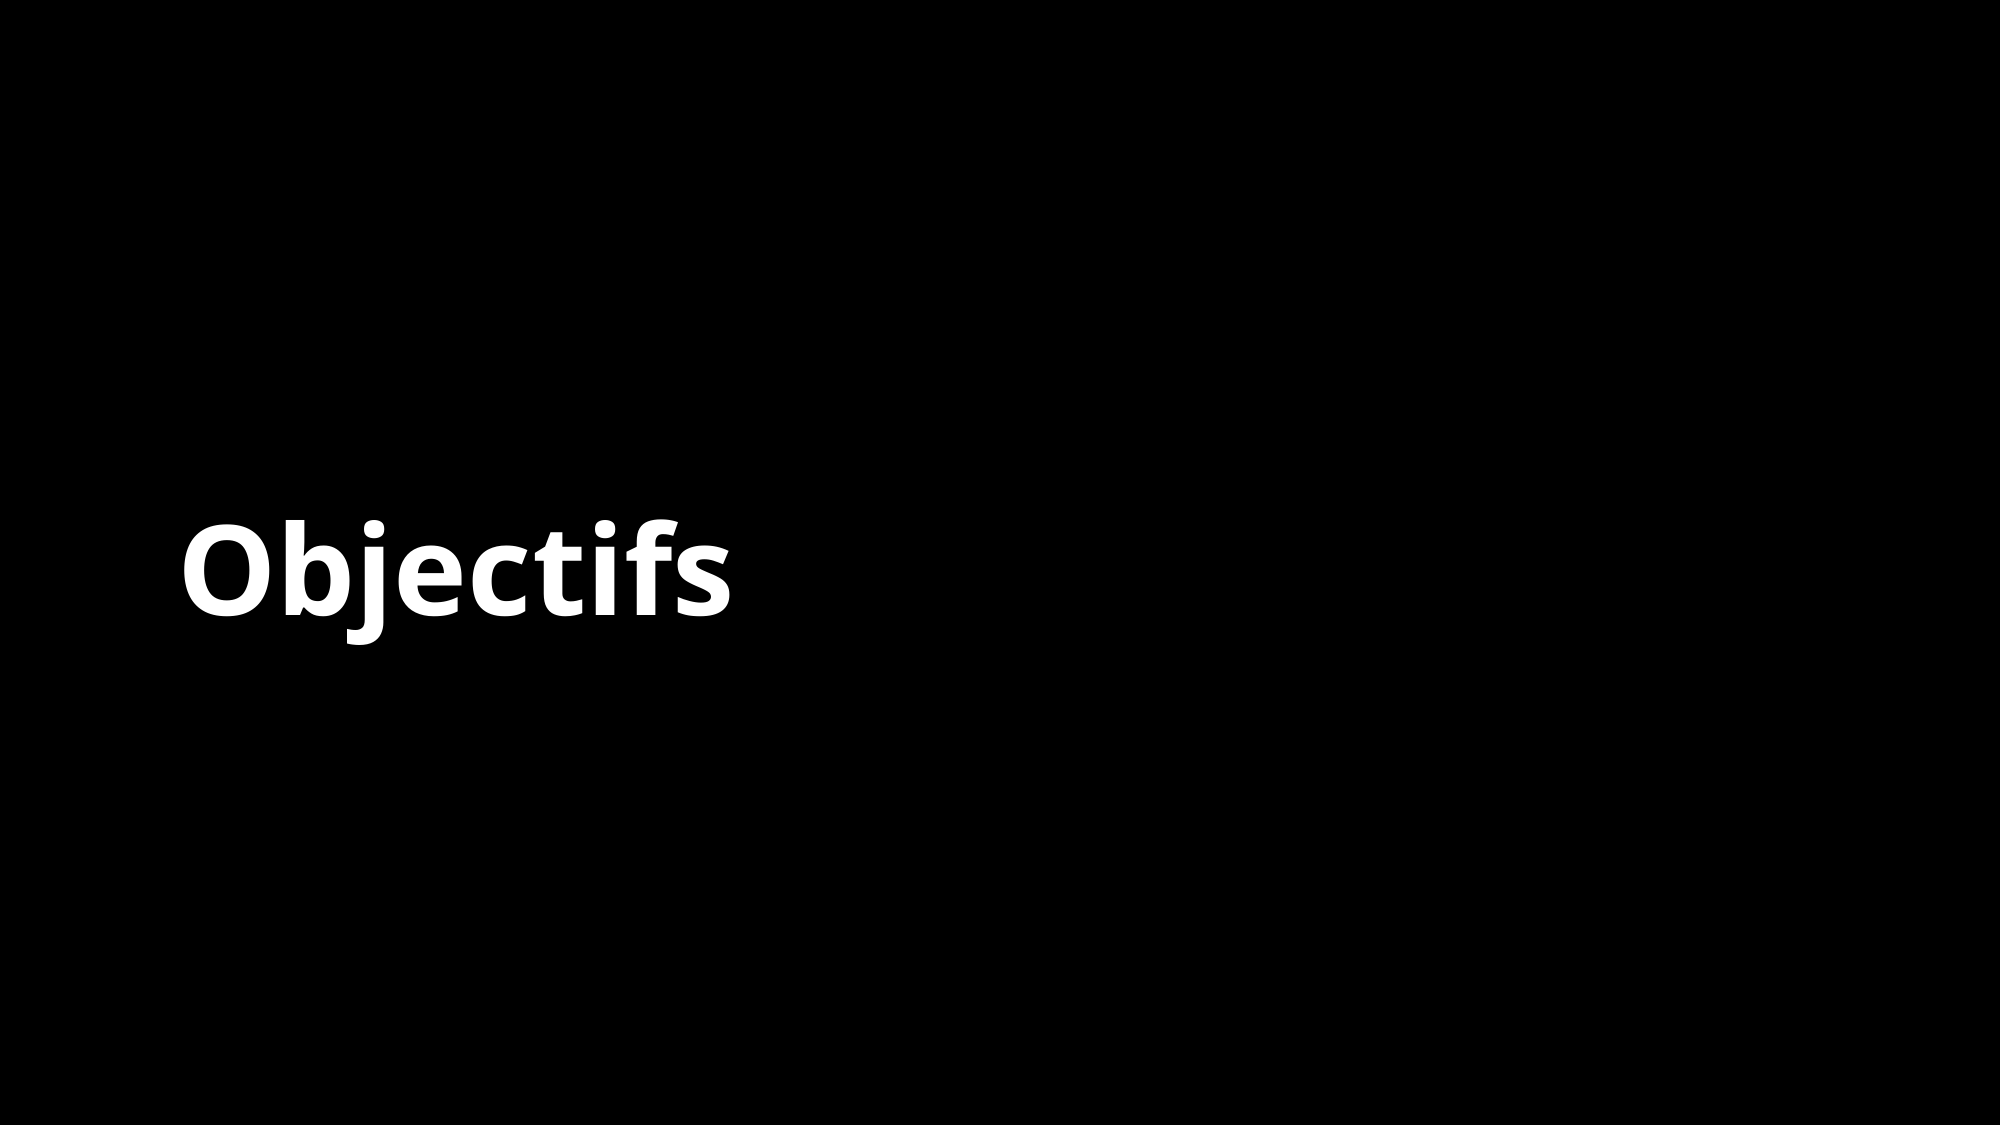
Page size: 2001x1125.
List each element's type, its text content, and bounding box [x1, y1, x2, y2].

text_box Objectifs [0, 0, 2000, 1125]
